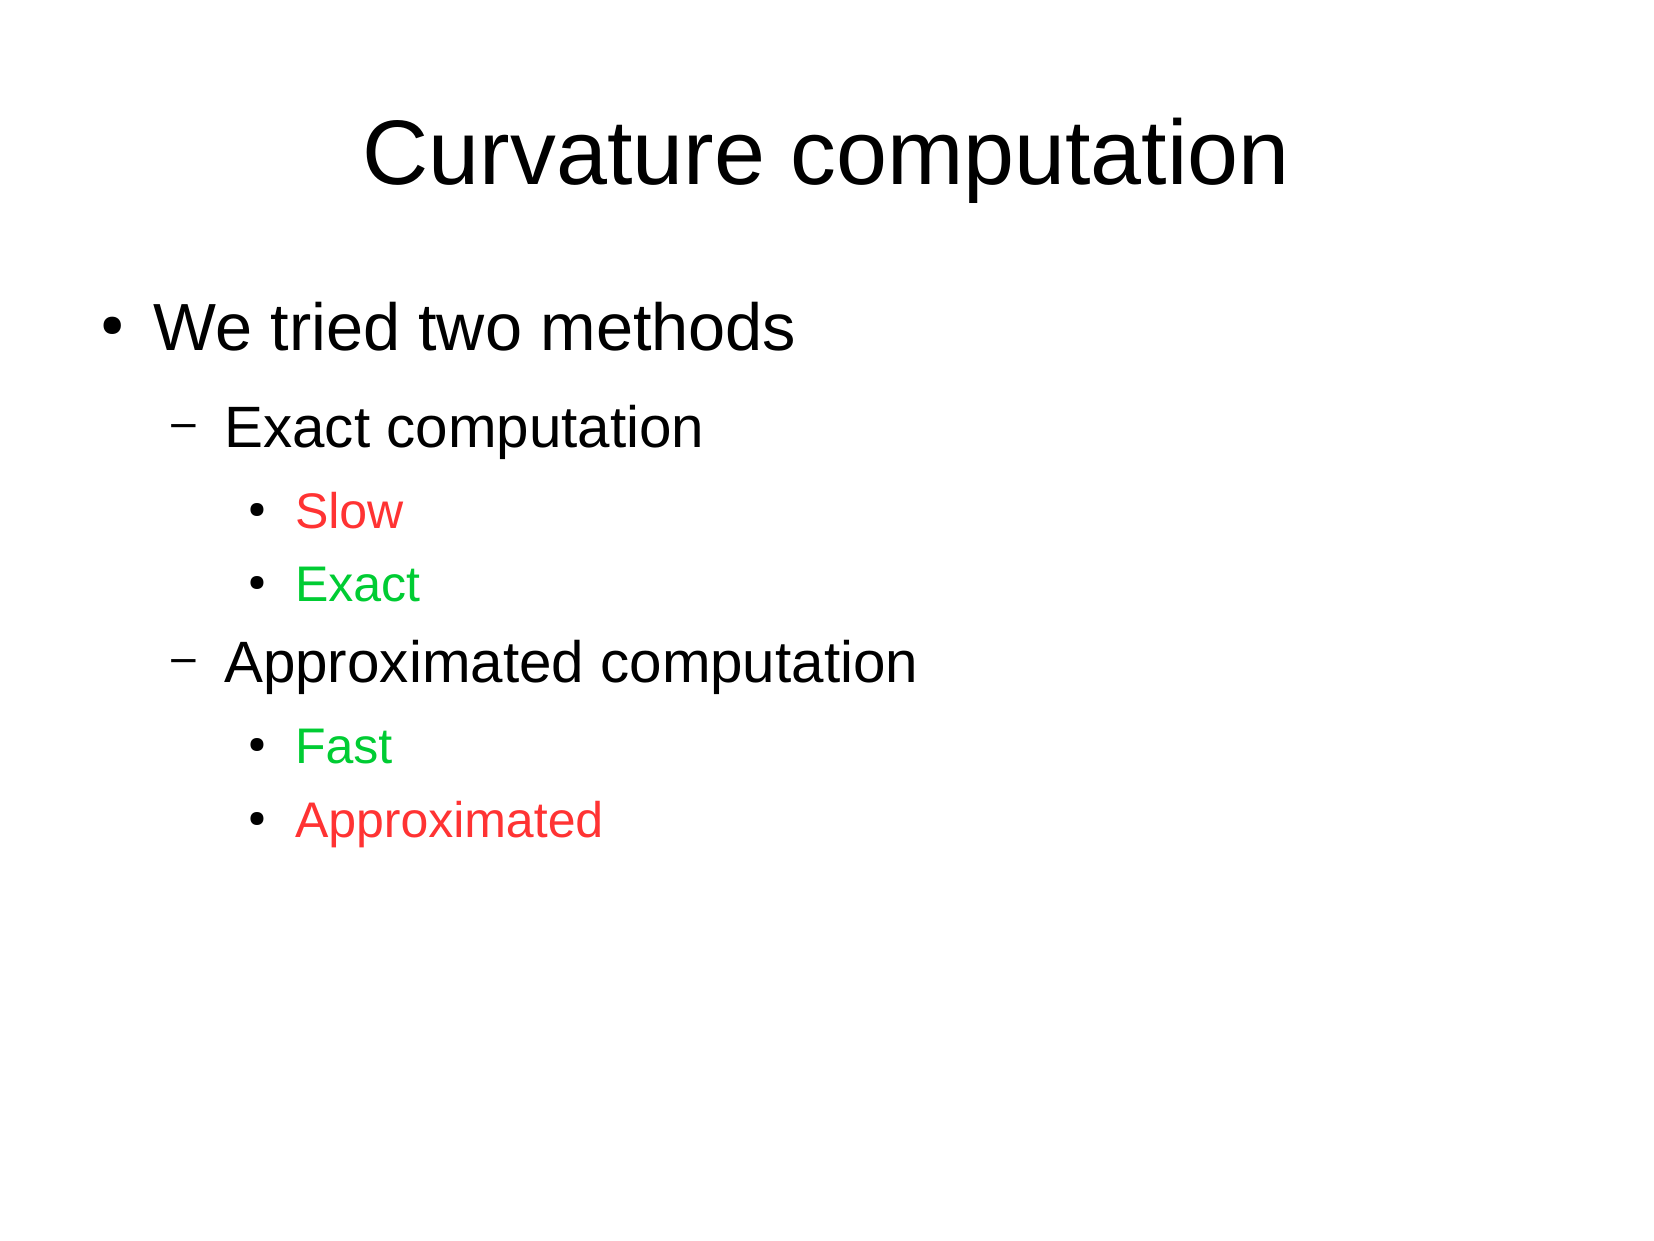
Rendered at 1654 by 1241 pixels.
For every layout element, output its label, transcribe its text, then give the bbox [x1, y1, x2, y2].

title Curvature computation [82, 49, 1571, 257]
list We tried two methods Exact computation Slow Exact Approximated computation Fast Approximated [82, 290, 1571, 1010]
